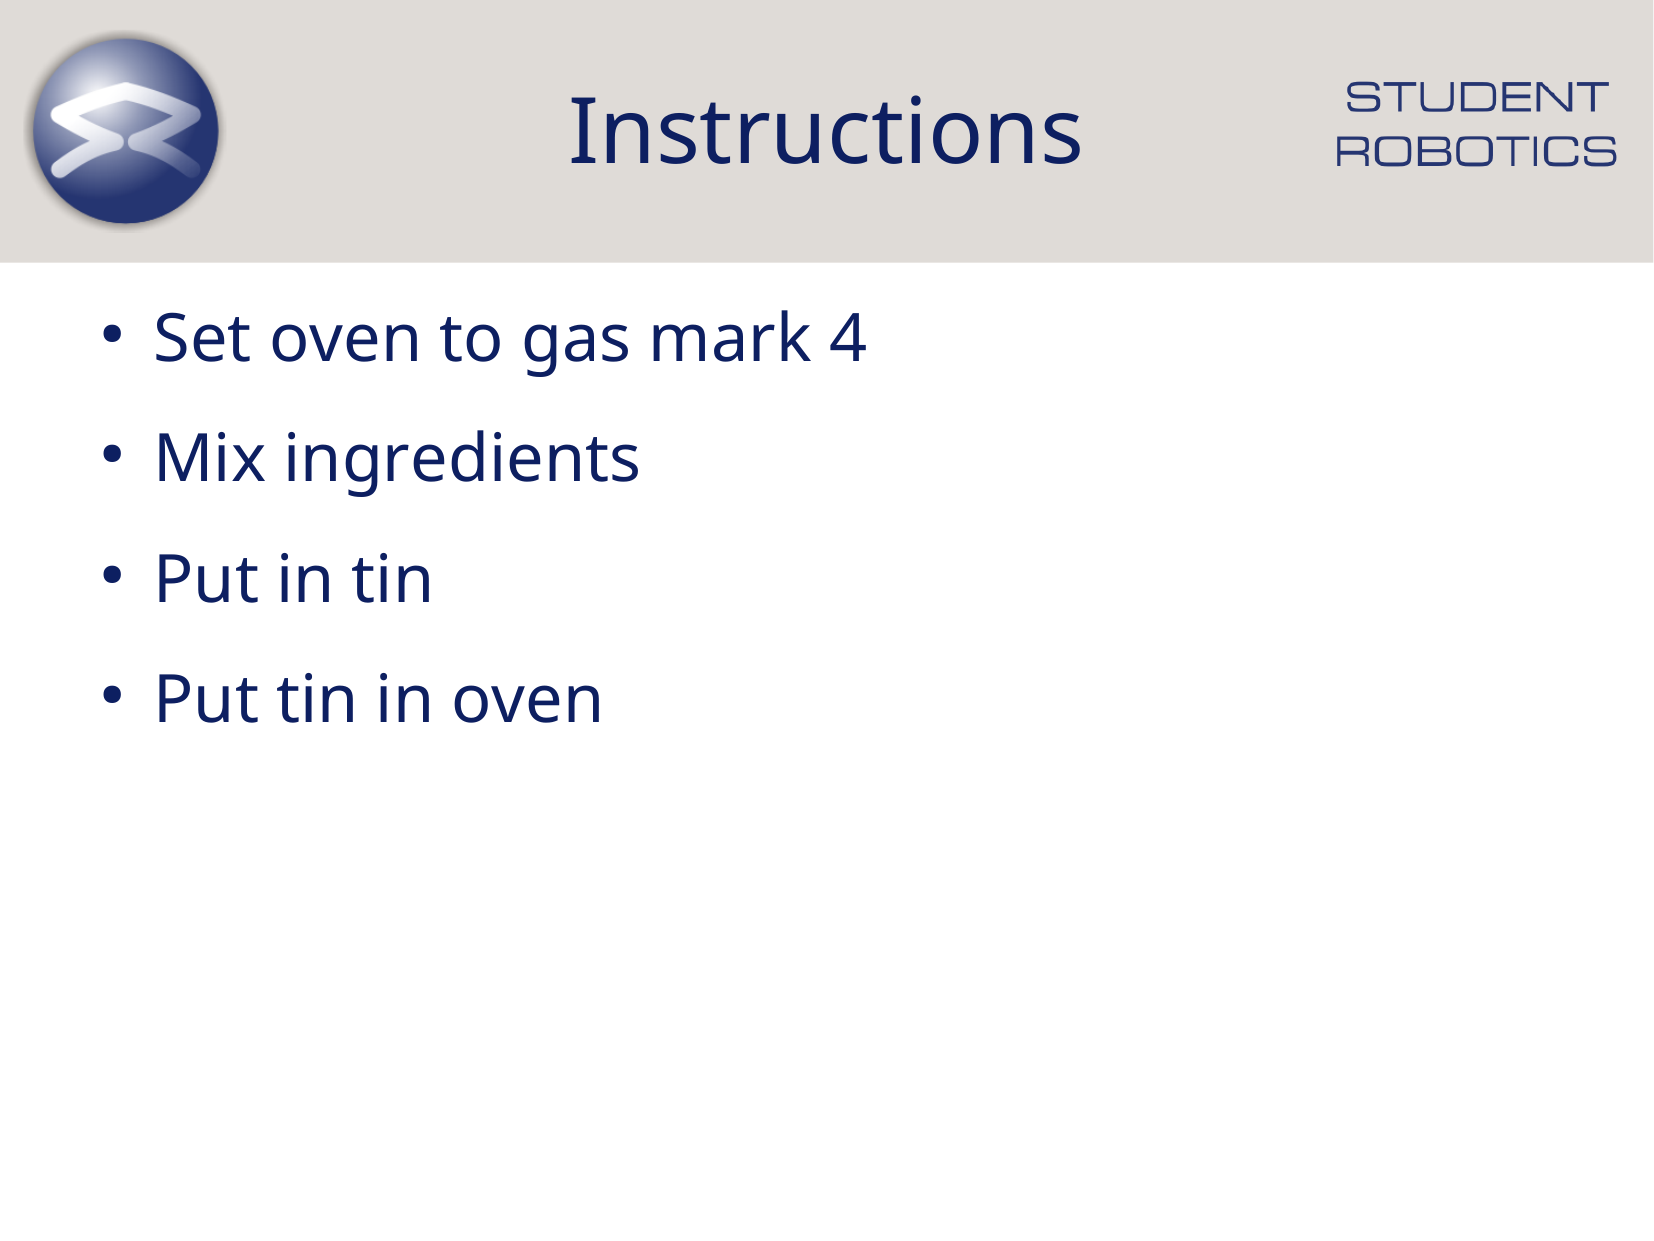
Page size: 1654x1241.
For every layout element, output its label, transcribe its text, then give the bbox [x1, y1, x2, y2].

picture [1571, 68, 1633, 174]
list Set oven to gas mark 4 Mix ingredients Put in tin Put tin in oven [82, 290, 1571, 1094]
picture [9, 19, 82, 245]
title Instructions [82, 0, 1571, 257]
